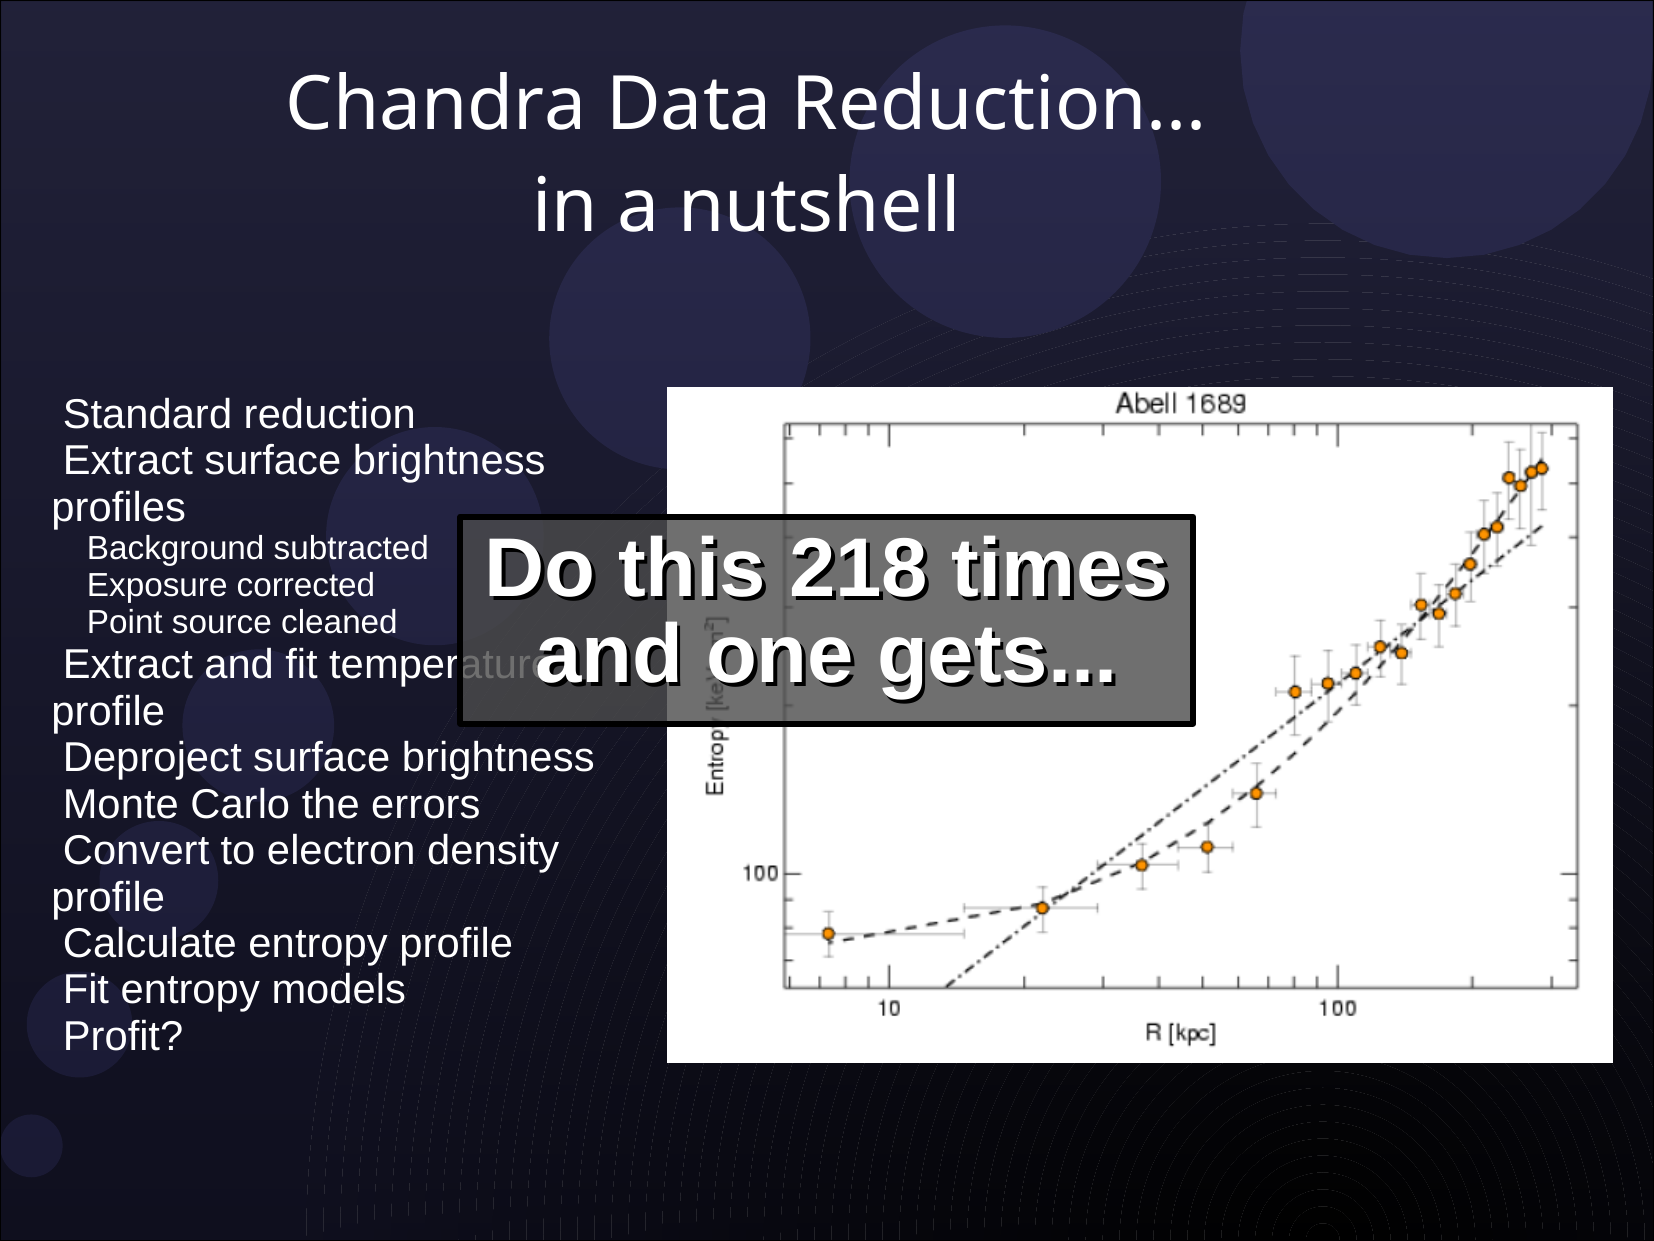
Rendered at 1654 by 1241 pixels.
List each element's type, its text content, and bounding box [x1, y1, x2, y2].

picture [667, 387, 1613, 1063]
text_box Standard reduction Extract surface brightness profiles Background subtracted Exposure corrected Point source cleaned Extract and fit temperature profile Deproject surface brightness Monte Carlo the errors Convert to electron density profile Calculate entropy profile Fit entropy models Profit? [51, 390, 618, 1060]
text_box Chandra Data Reduction... in a nutshell [284, 47, 1370, 263]
text_box Do this 218 times and one gets... [460, 516, 1194, 724]
